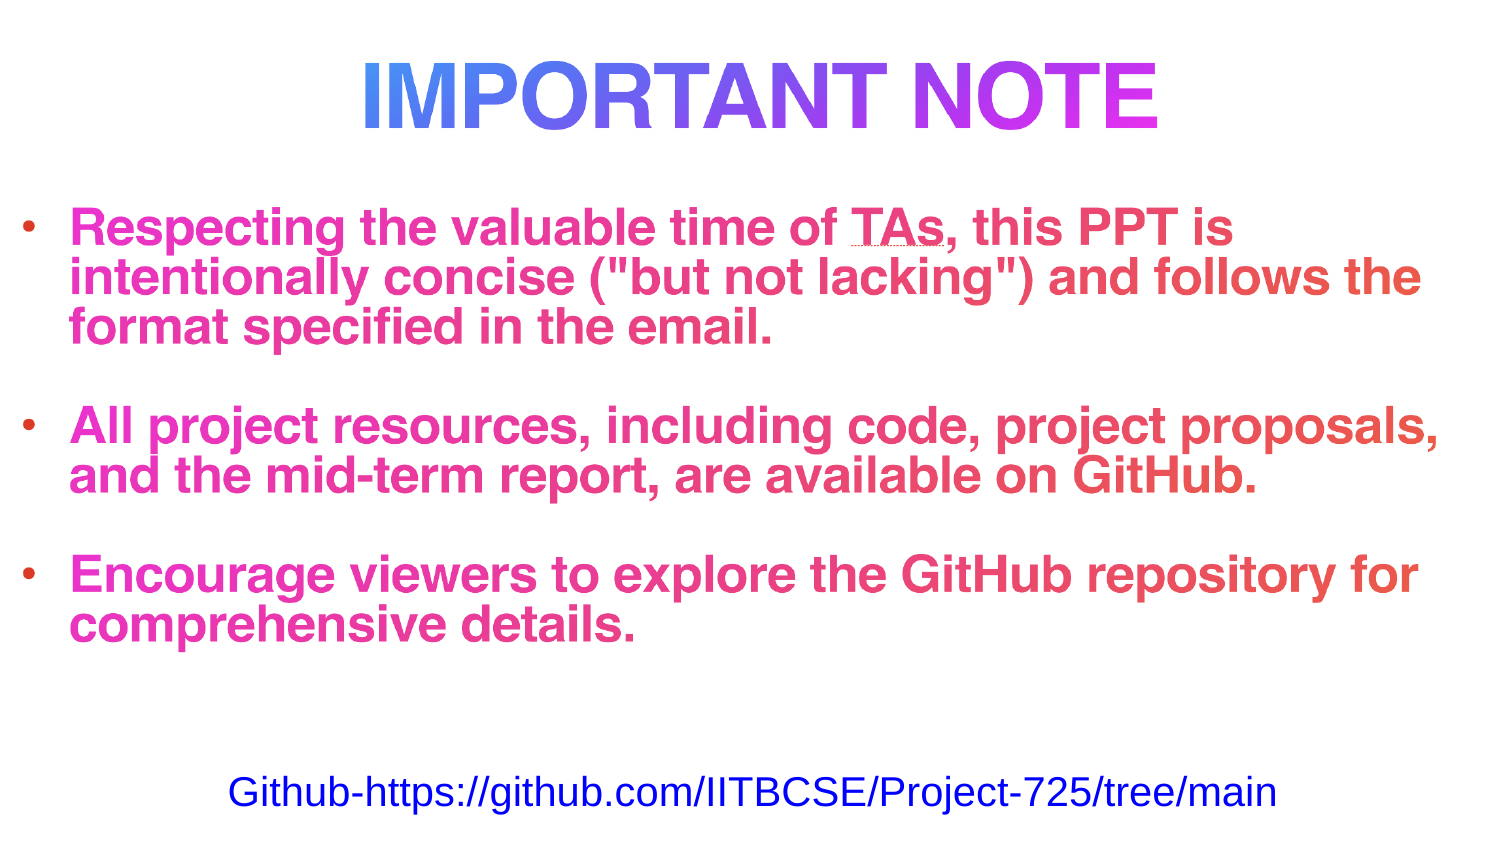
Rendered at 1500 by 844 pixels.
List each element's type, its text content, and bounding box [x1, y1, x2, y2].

picture [0, 29, 1500, 738]
text_box Github-https://github.com/IITBCSE/Project-725/tree/main [0, 738, 1500, 844]
